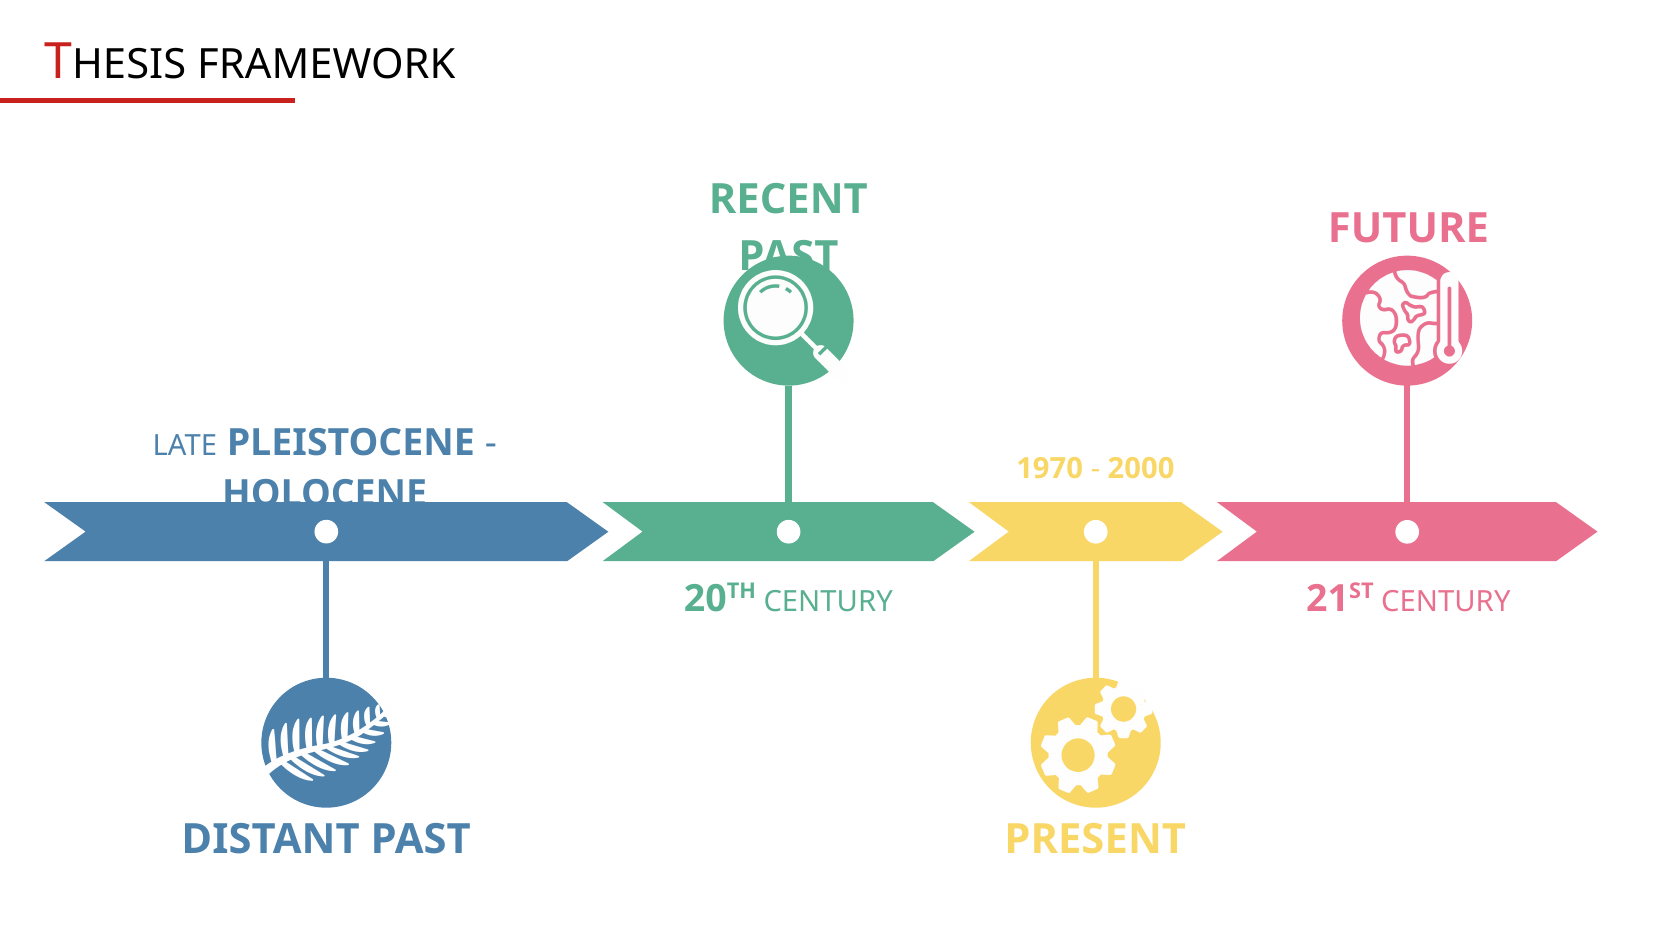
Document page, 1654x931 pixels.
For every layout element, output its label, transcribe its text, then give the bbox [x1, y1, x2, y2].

text_box FUTURE [1263, 196, 1554, 256]
text_box 21St century [1263, 567, 1554, 627]
text_box PREsent [950, 807, 1241, 867]
text_box [602, 502, 975, 562]
text_box [1342, 286, 1352, 355]
text_box [44, 502, 609, 562]
text_box [1216, 502, 1598, 562]
text_box [1375, 256, 1440, 264]
picture [1030, 671, 1164, 811]
text_box 1970 - 2000 [950, 437, 1241, 497]
text_box [751, 259, 766, 267]
text_box THESIS FRAMEWORK [29, 0, 1625, 119]
text_box [289, 677, 363, 689]
text_box [968, 502, 1223, 562]
text_box [770, 263, 783, 267]
text_box [1468, 297, 1473, 344]
text_box [1374, 377, 1440, 386]
text_box [811, 260, 823, 267]
text_box [295, 800, 357, 807]
picture [720, 267, 869, 416]
text_box RECENT past [643, 196, 934, 256]
text_box [786, 256, 806, 267]
picture [1352, 264, 1468, 377]
text_box Late Pleistocene - Holocene [59, 437, 591, 497]
text_box DISTANT PAST [149, 807, 504, 867]
picture [248, 689, 408, 800]
text_box 20th century [602, 567, 975, 627]
